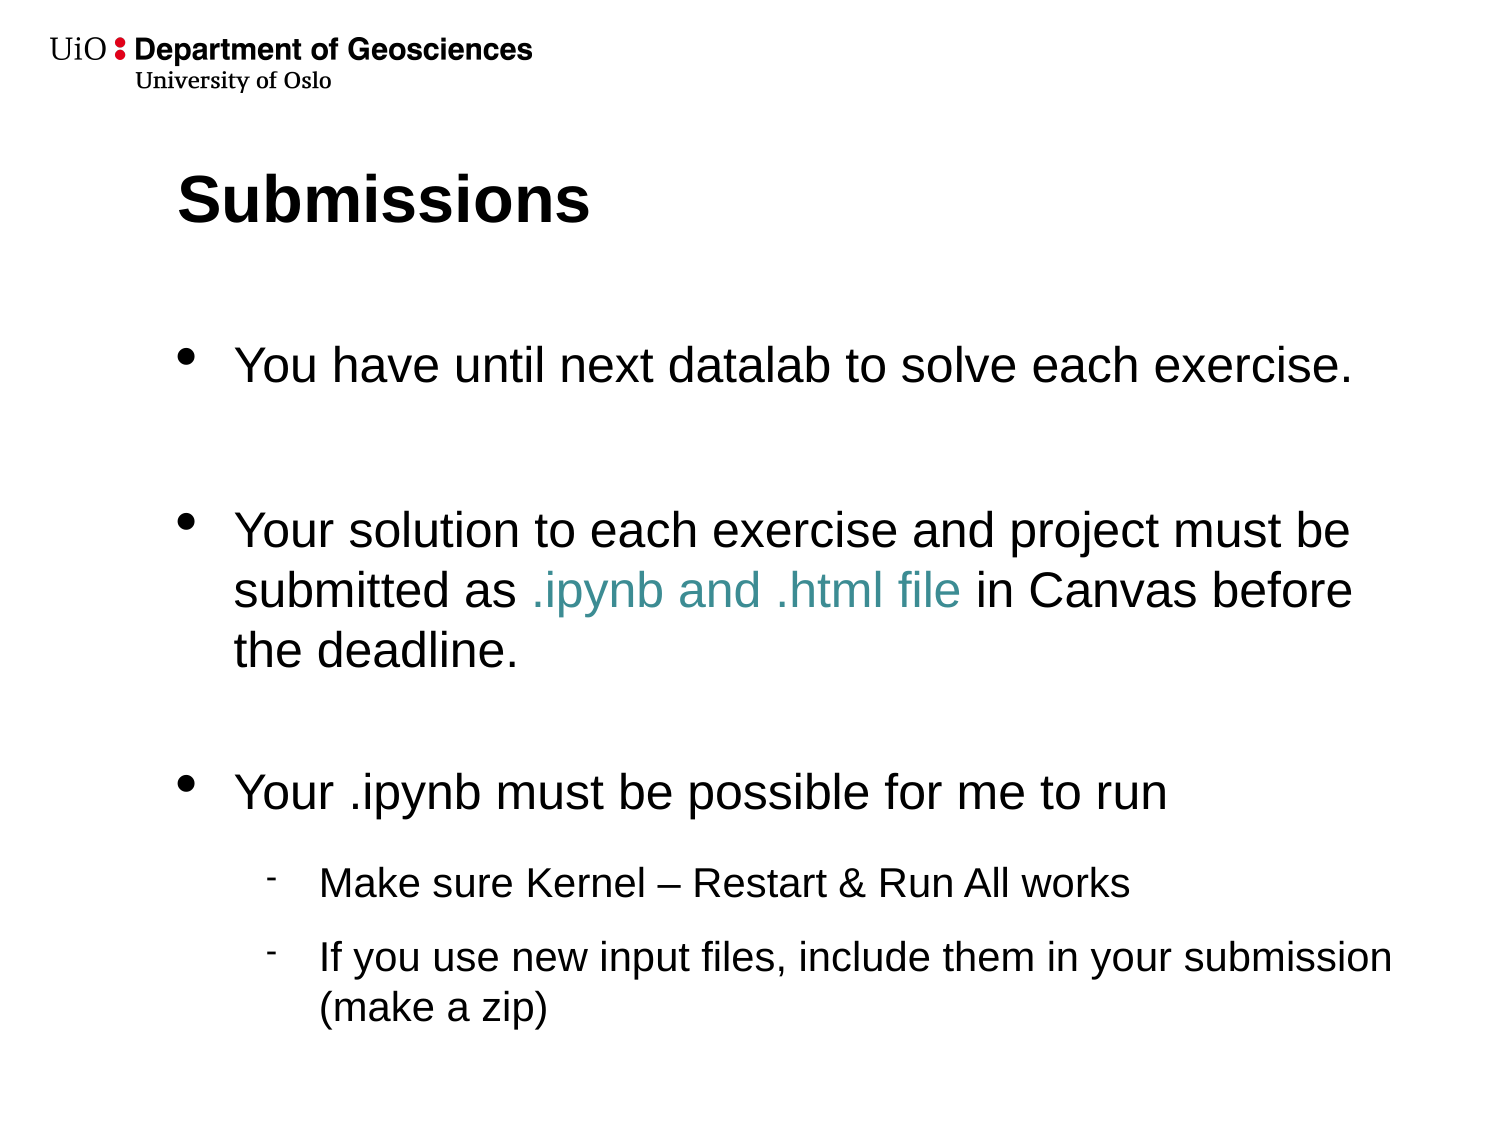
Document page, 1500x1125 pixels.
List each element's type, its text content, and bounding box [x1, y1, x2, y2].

text_box Submissions [162, 102, 1425, 290]
text_box You have until next datalab to solve each exercise. Your solution to each exercise and project must be submitted as .ipynb and .html file in Canvas before the deadline. Your .ipynb must be possible for me to run Make sure Kernel – Restart & Run All works If you use new input files, include them in your submission (make a zip) [162, 324, 1417, 1082]
picture [50, 37, 532, 93]
